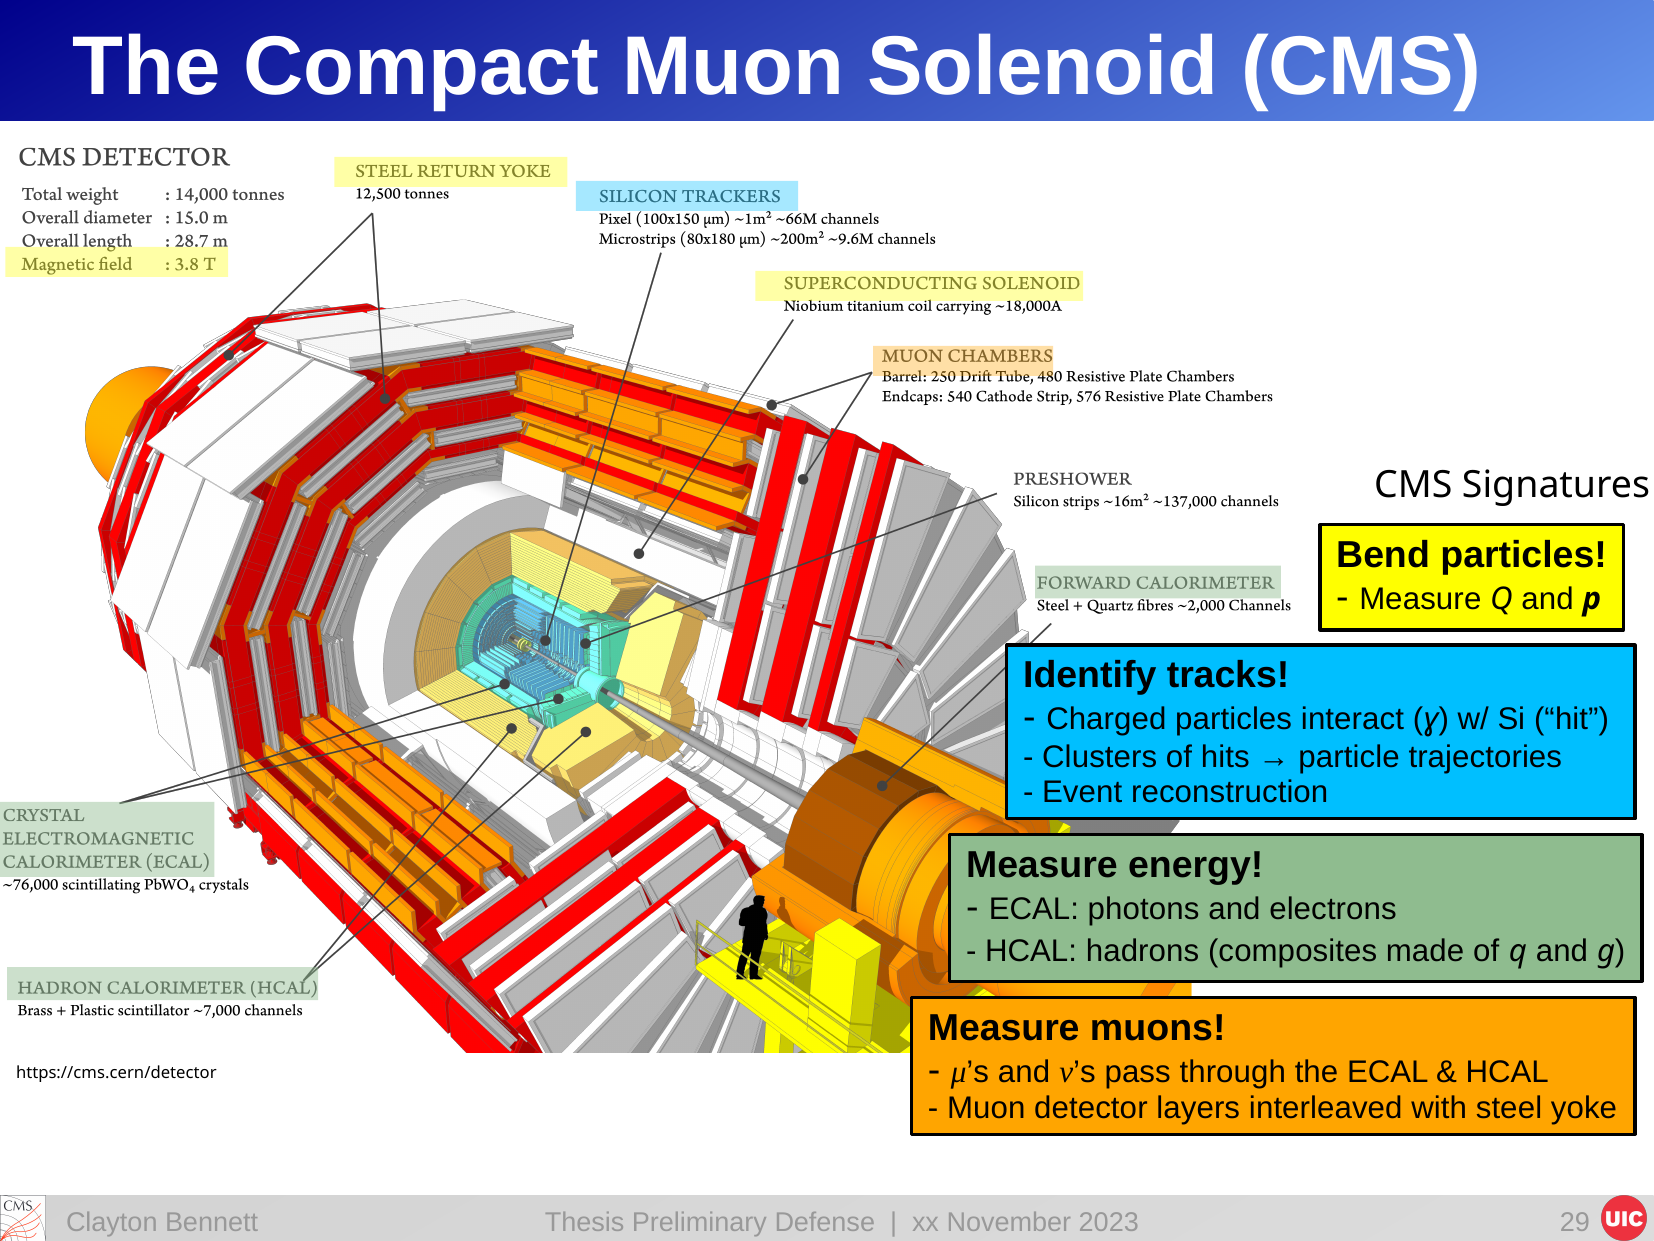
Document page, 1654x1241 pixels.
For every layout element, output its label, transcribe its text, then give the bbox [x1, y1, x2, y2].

text_box [1035, 565, 1281, 599]
text_box Measure muons! - μ’s and ν’s pass through the ECAL & HCAL - Muon detector layers interleaved with steel yoke [911, 997, 1636, 1135]
picture [1, 147, 1293, 1053]
text_box https://cms.cern/detector [1, 1052, 256, 1087]
picture [1601, 1195, 1647, 1200]
text_box Measure energy! - ECAL: photons and electrons - HCAL: hadrons (composites made of q and g) [949, 834, 1636, 982]
text_box [7, 967, 319, 1001]
text_box <number> [1545, 1200, 1654, 1241]
text_box [575, 180, 799, 211]
picture [0, 1195, 46, 1241]
text_box [5, 246, 229, 277]
text_box [755, 270, 1084, 301]
text_box [334, 156, 568, 187]
text_box [0, 0, 1654, 121]
text_box [873, 345, 1054, 376]
text_box Bend particles! - Measure Q and p [1320, 524, 1624, 631]
text_box Clayton Bennett [51, 1200, 274, 1241]
text_box Identify tracks! - Charged particles interact (ɣ) w/ Si (“hit”) - Clusters of hits → particle trajectories - Event reconstruction [1006, 645, 1636, 819]
text_box Thesis Preliminary Defense | xx November 2023 [530, 1200, 1152, 1241]
text_box The Compact Muon Solenoid (CMS) [58, 11, 1498, 136]
text_box [0, 801, 215, 877]
text_box [46, 1195, 1601, 1241]
text_box CMS Signatures [1359, 450, 1606, 515]
